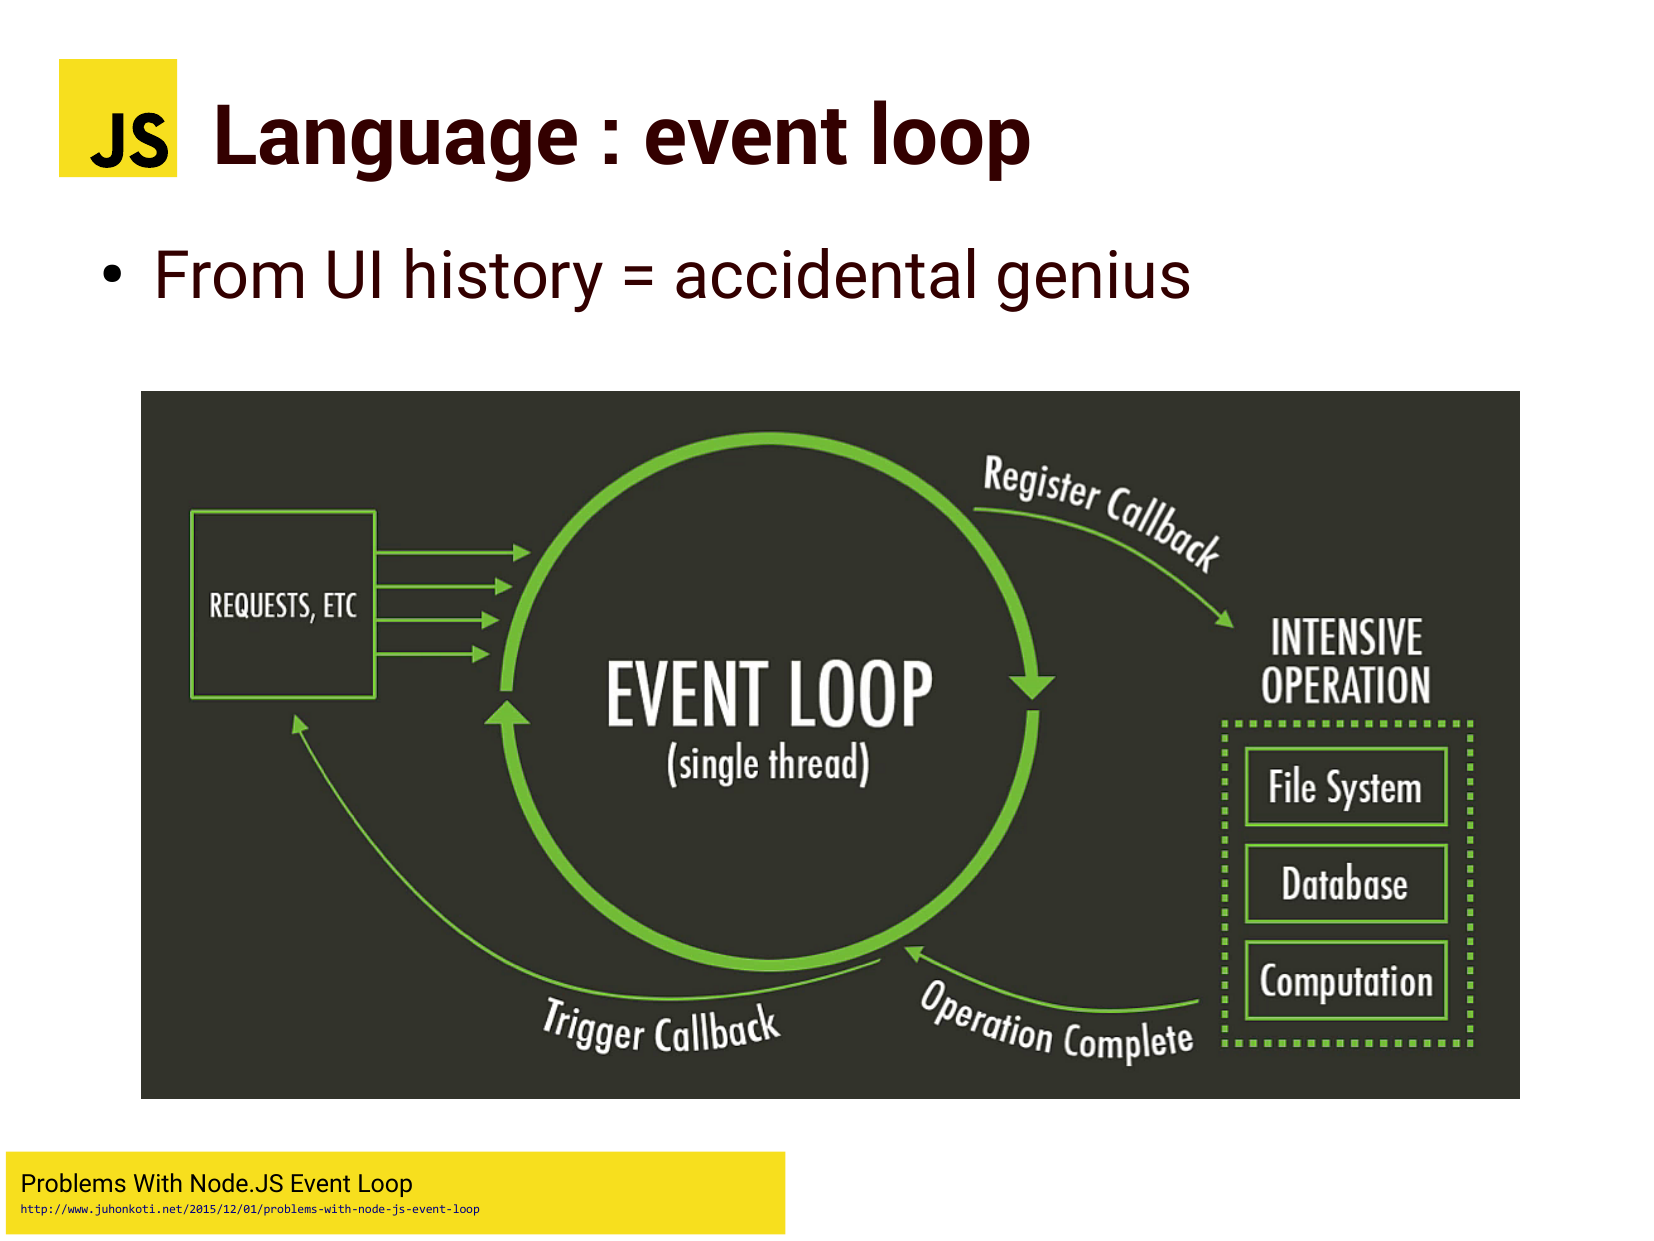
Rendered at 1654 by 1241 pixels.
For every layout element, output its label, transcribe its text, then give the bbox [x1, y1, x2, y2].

text_box Problems With Node.JS Event Loop http://www.juhonkoti.net/2015/12/01/problems-with-node-js-event-loop [5, 1151, 786, 1235]
title Language : event loop [194, 72, 1559, 201]
picture [141, 391, 1520, 1099]
list From UI history = accidental genius [82, 236, 1571, 956]
